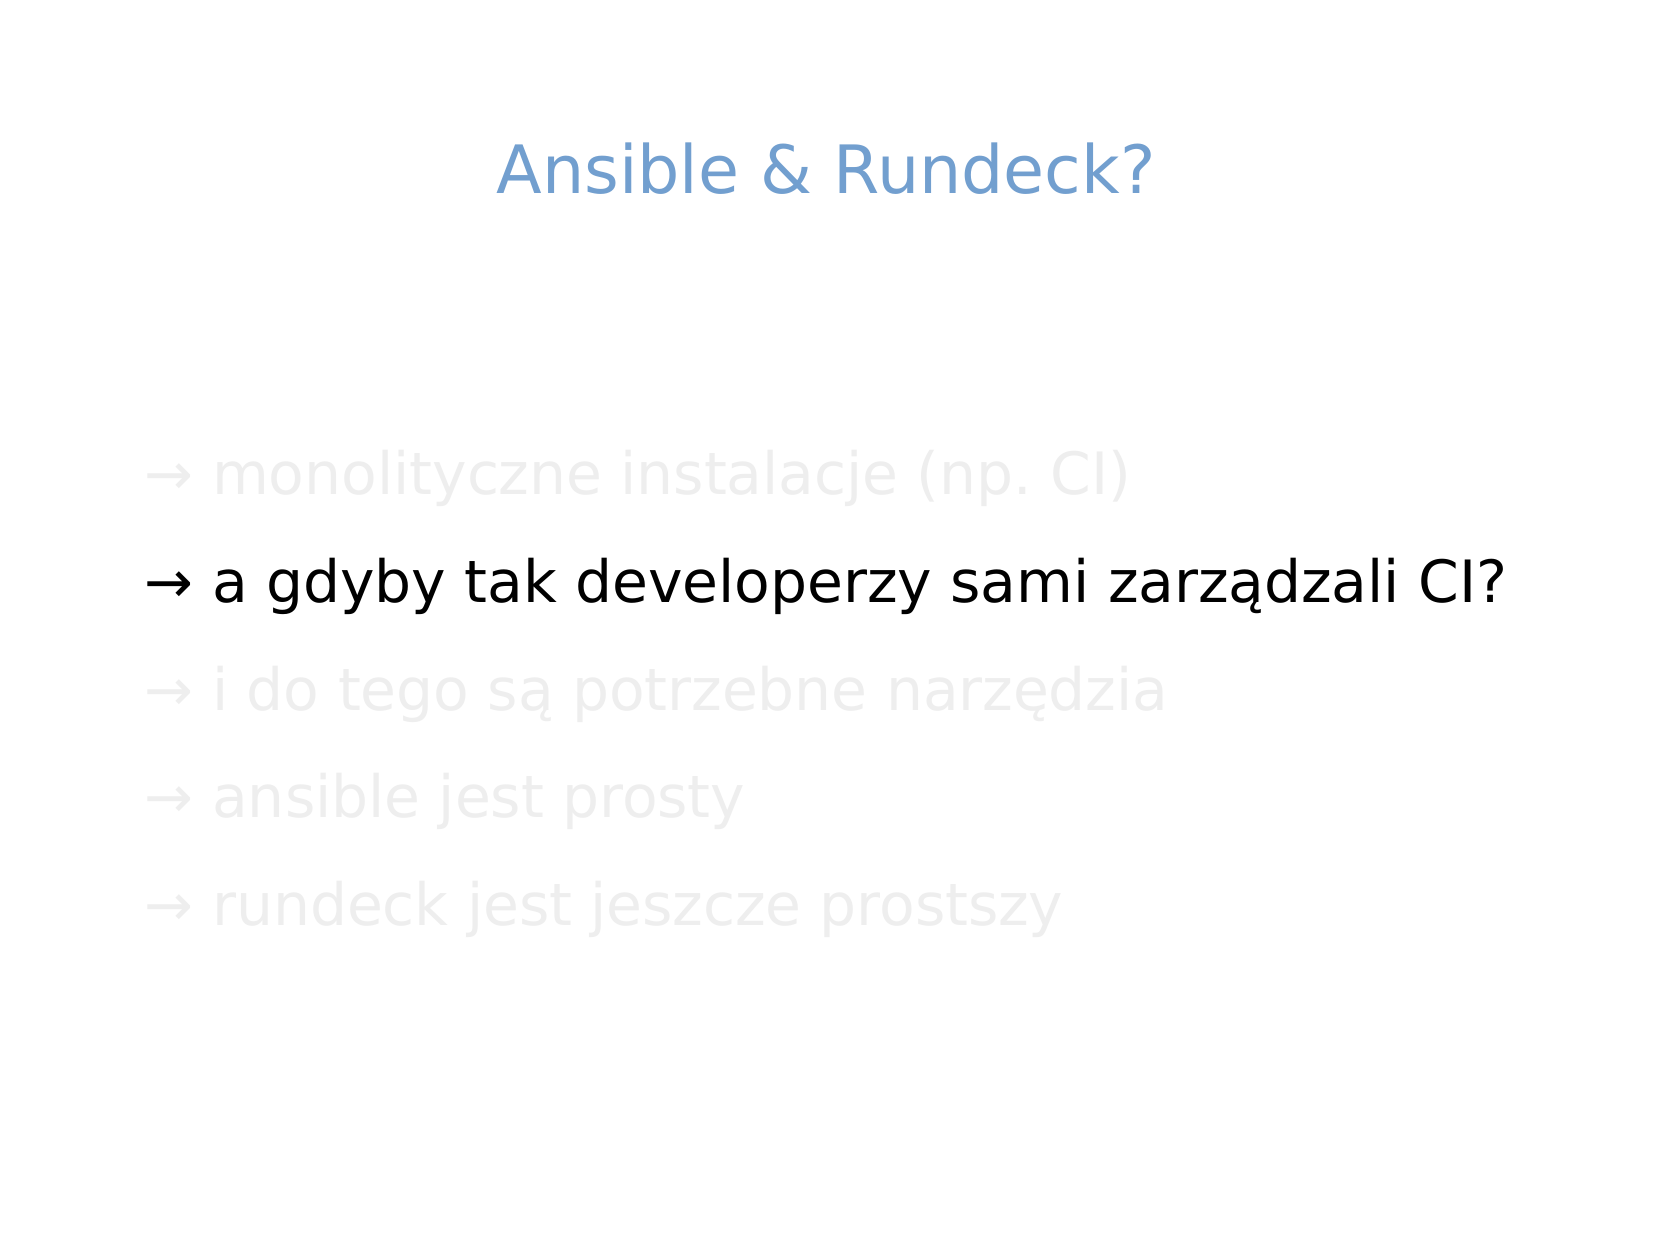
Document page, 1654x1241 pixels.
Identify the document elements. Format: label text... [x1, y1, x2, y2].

text_box → monolityczne instalacje (np. CI) → a gdyby tak developerzy sami zarządzali CI? → i do tego są potrzebne narzędzia → ansible jest prosty → rundeck jest jeszcze prostszy [130, 399, 1524, 913]
text_box Ansible & Rundeck? [482, 123, 1172, 217]
